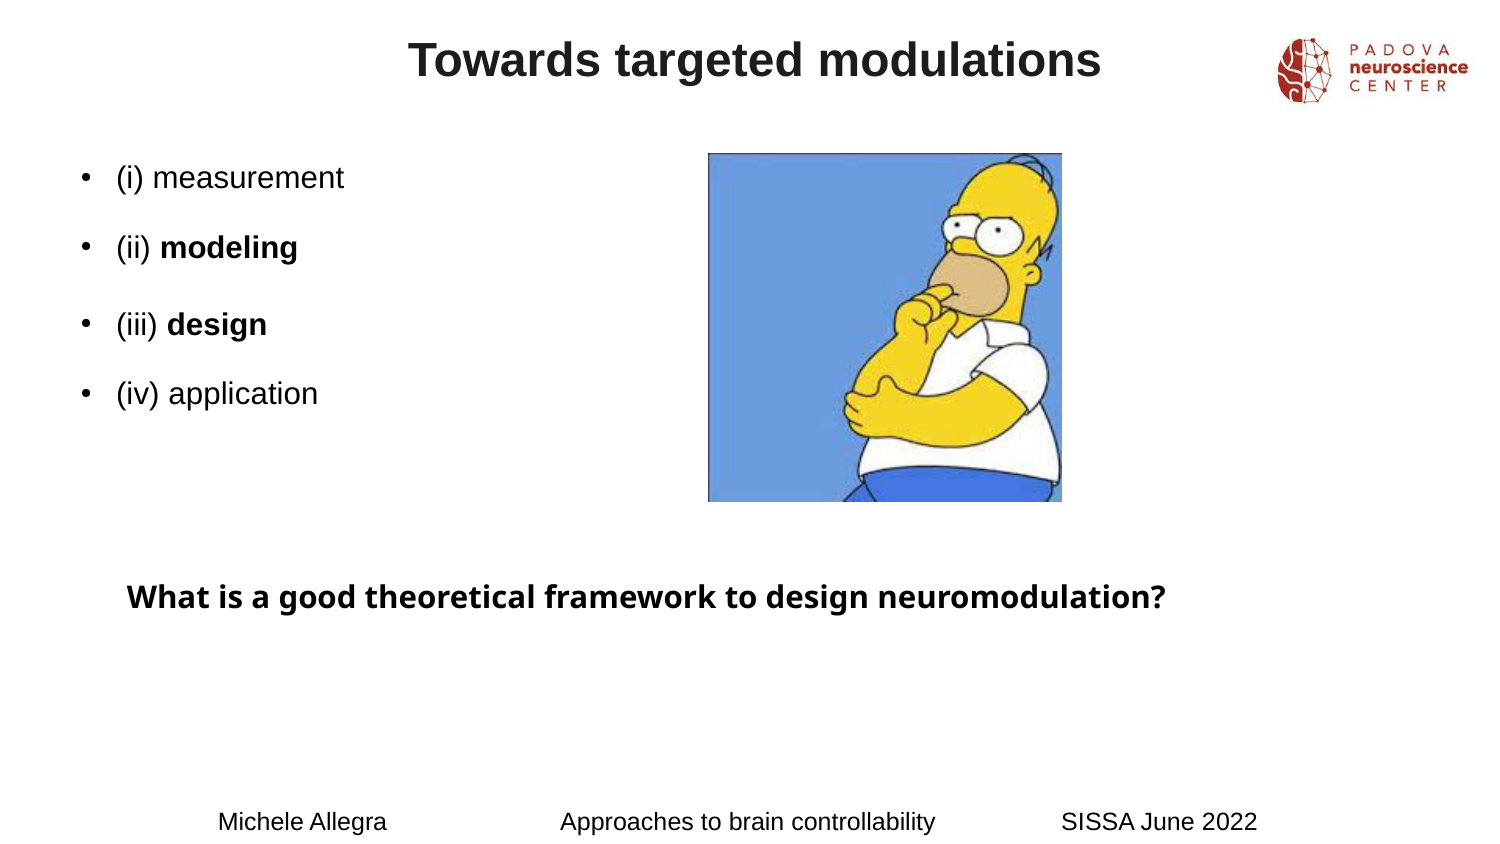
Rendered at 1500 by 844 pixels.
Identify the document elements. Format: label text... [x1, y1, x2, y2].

text_box What is a good theoretical framework to design neuromodulation? [76, 567, 1335, 662]
picture [708, 153, 1062, 502]
text_box Michele Allegra Approaches to brain controllability SISSA June 2022 [64, 794, 1415, 844]
picture [1268, 10, 1476, 123]
text_box Towards targeted modulations [74, 6, 1436, 109]
text_box (i) measurement (ii) modeling (iii) design (iv) application [65, 153, 708, 454]
